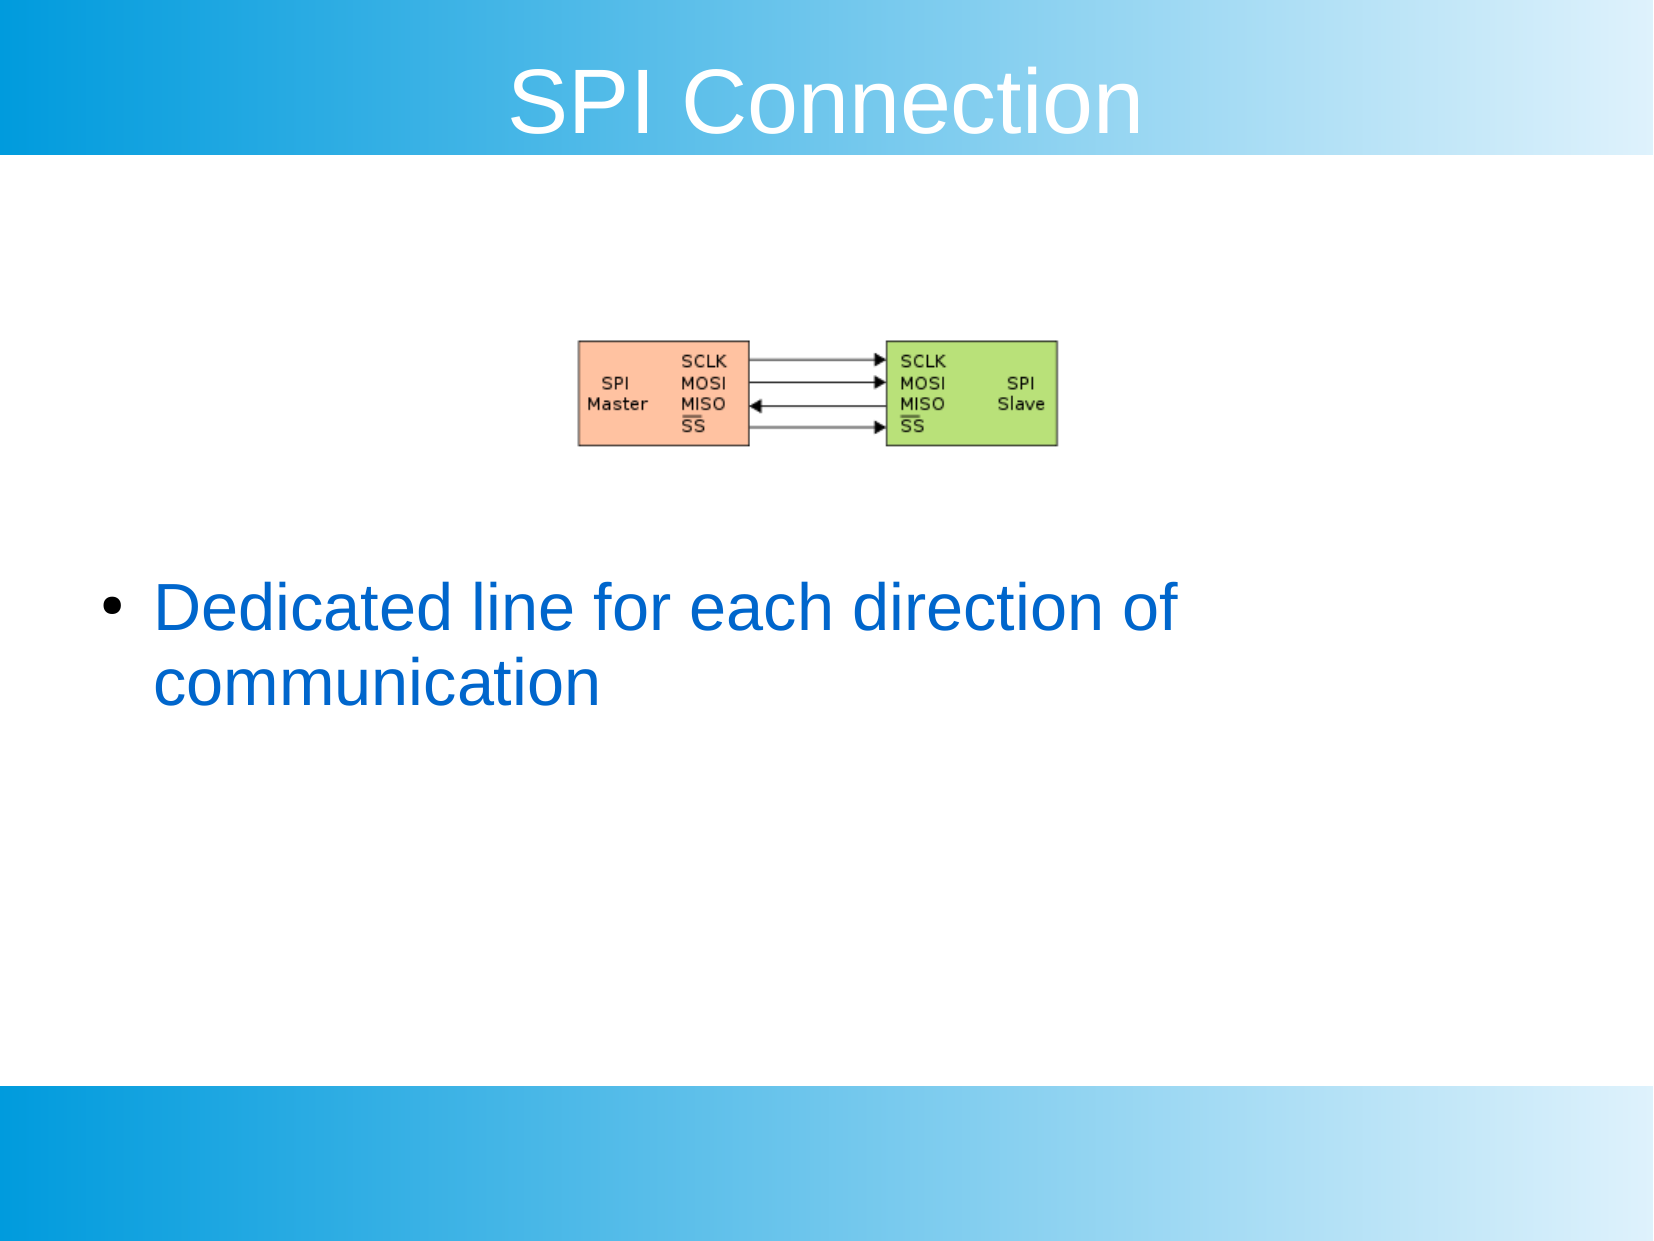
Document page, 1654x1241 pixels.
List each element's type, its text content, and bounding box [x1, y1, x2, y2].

picture [548, 314, 1096, 486]
list Dedicated line for each direction of communication [82, 570, 1571, 1010]
title SPI Connection [82, 49, 1571, 155]
